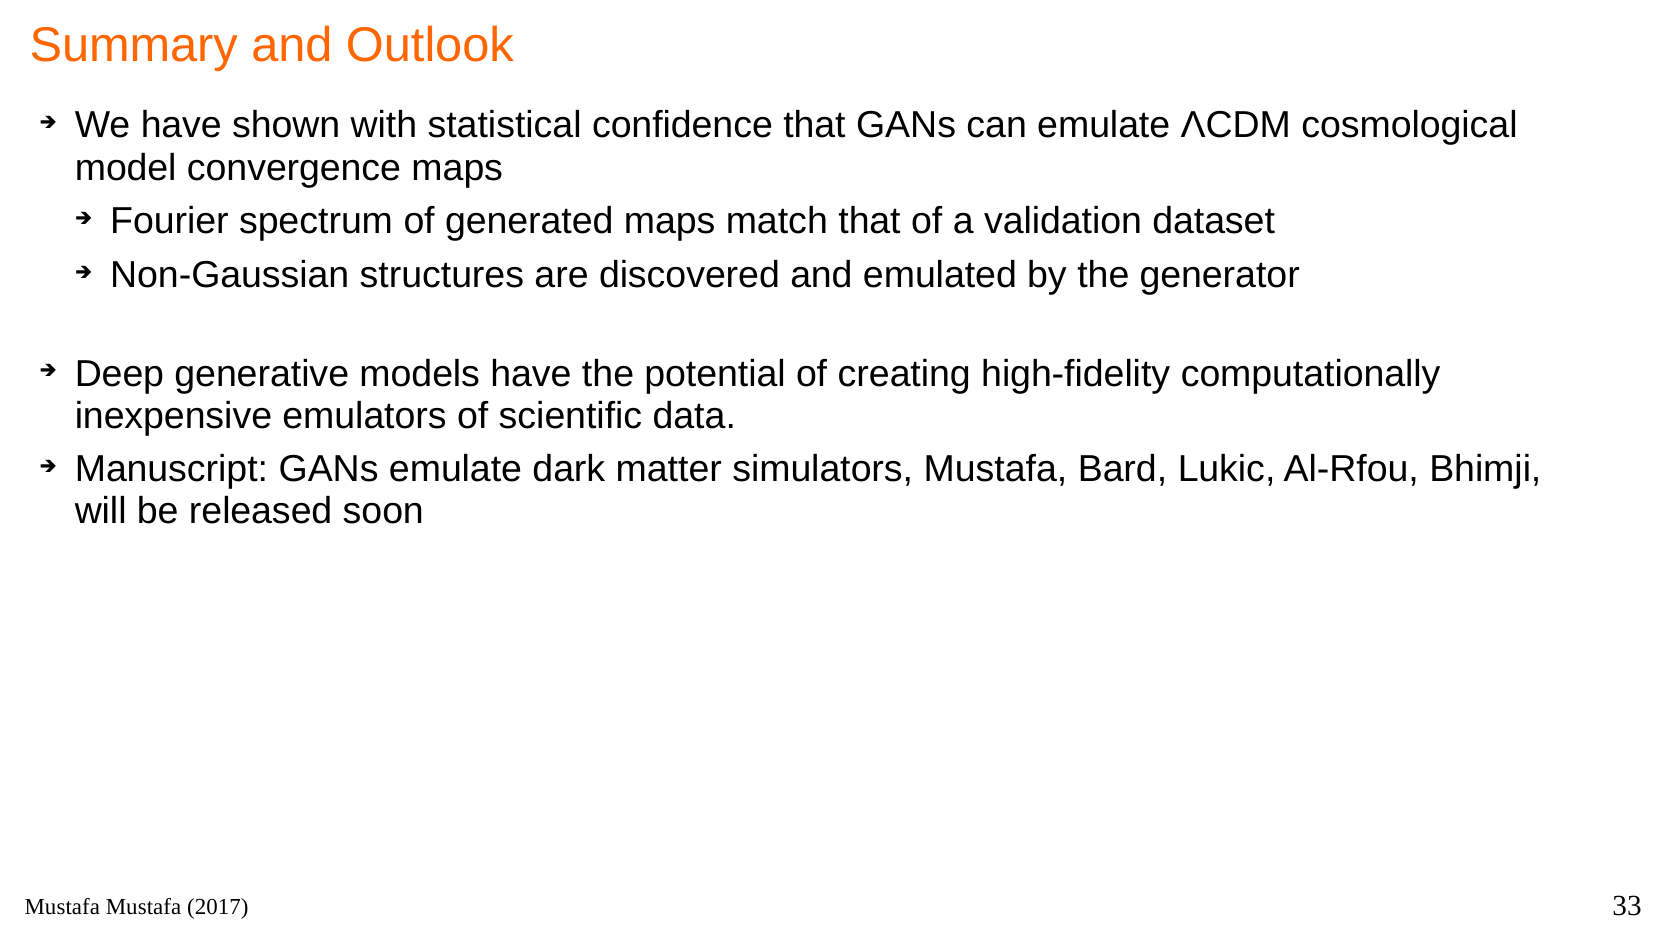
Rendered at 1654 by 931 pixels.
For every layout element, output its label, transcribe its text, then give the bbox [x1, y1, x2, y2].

text_box We have shown with statistical confidence that GANs can emulate ΛCDM cosmological model convergence maps Fourier spectrum of generated maps match that of a validation dataset Non-Gaussian structures are discovered and emulated by the generator [24, 96, 1600, 303]
text_box Deep generative models have the potential of creating high-fidelity computationally inexpensive emulators of scientific data. Manuscript: GANs emulate dark matter simulators, Mustafa, Bard, Lukic, Al-Rfou, Bhimji, will be released soon [24, 344, 1600, 540]
title Summary and Outlook [29, 15, 1621, 74]
